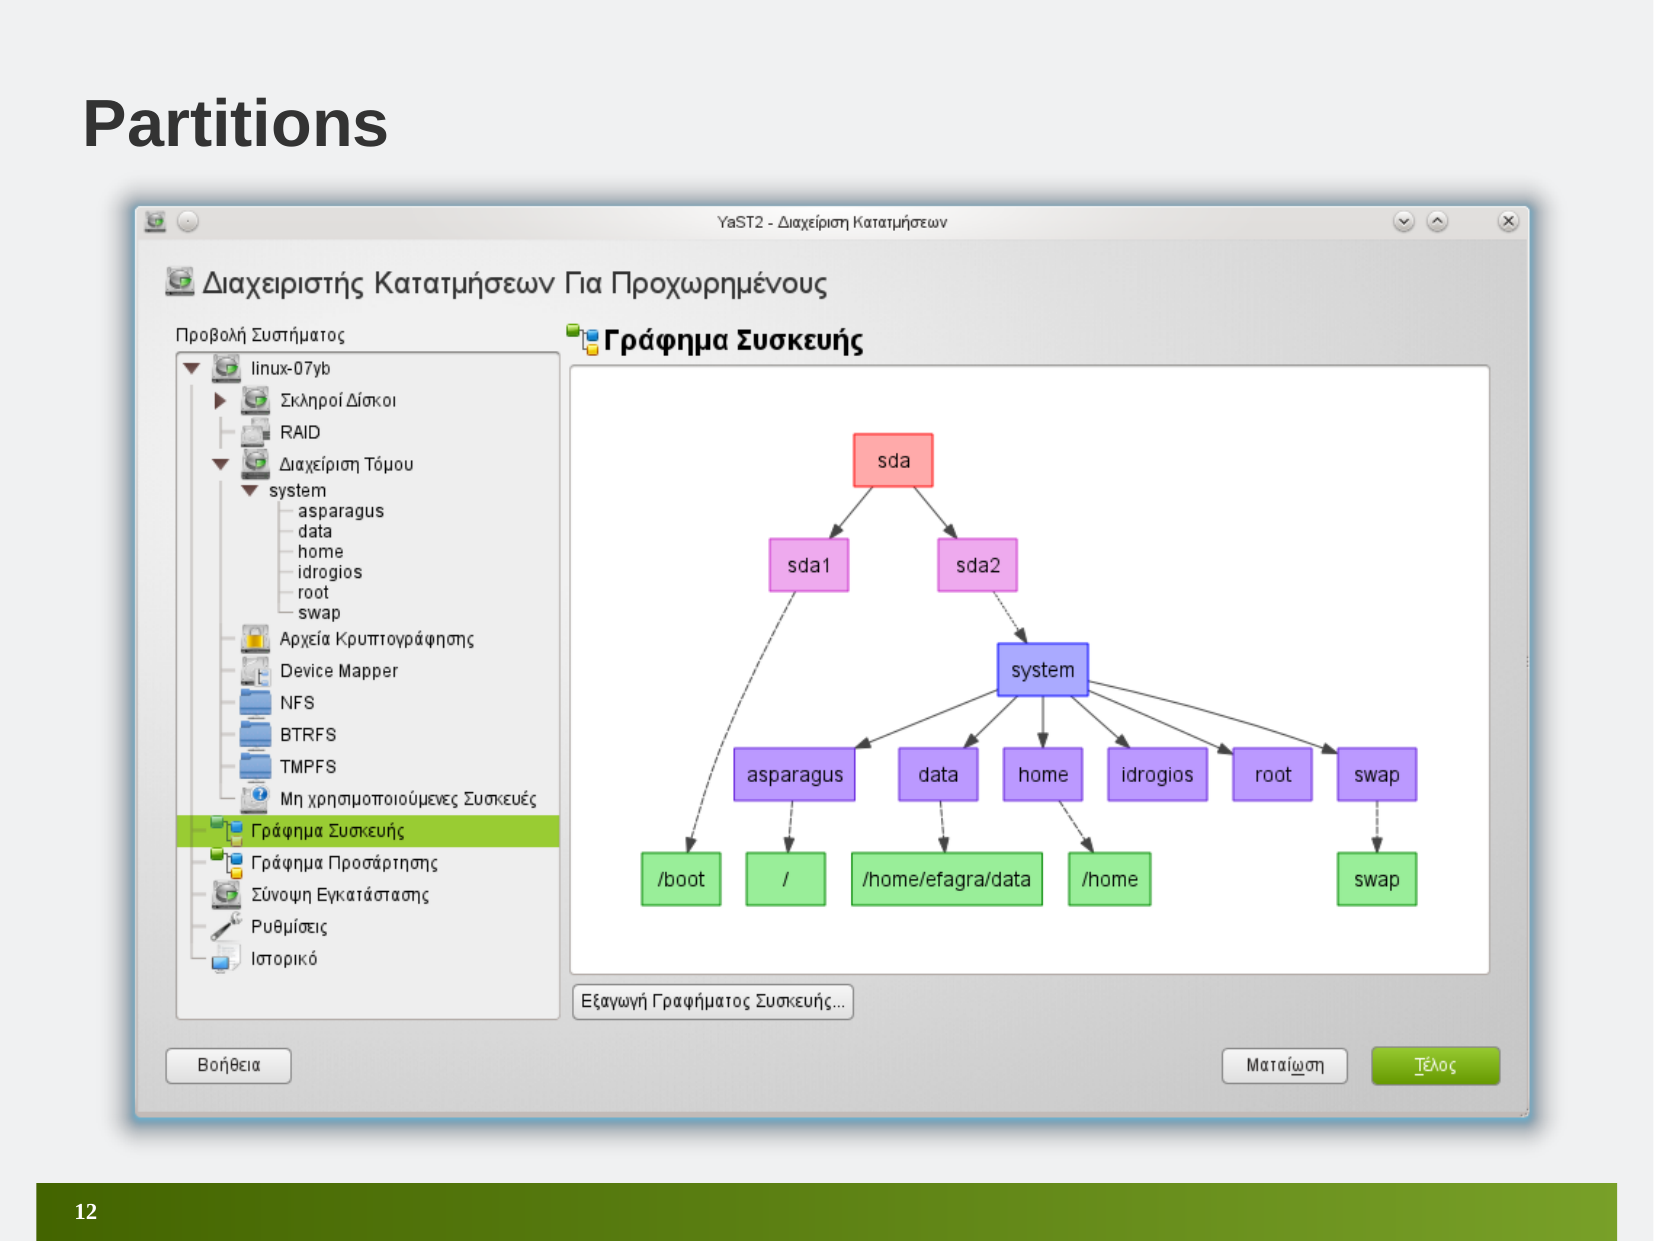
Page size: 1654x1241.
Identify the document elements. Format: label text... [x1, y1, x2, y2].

picture [0, 0, 1654, 1241]
title Partitions [82, 49, 1571, 148]
